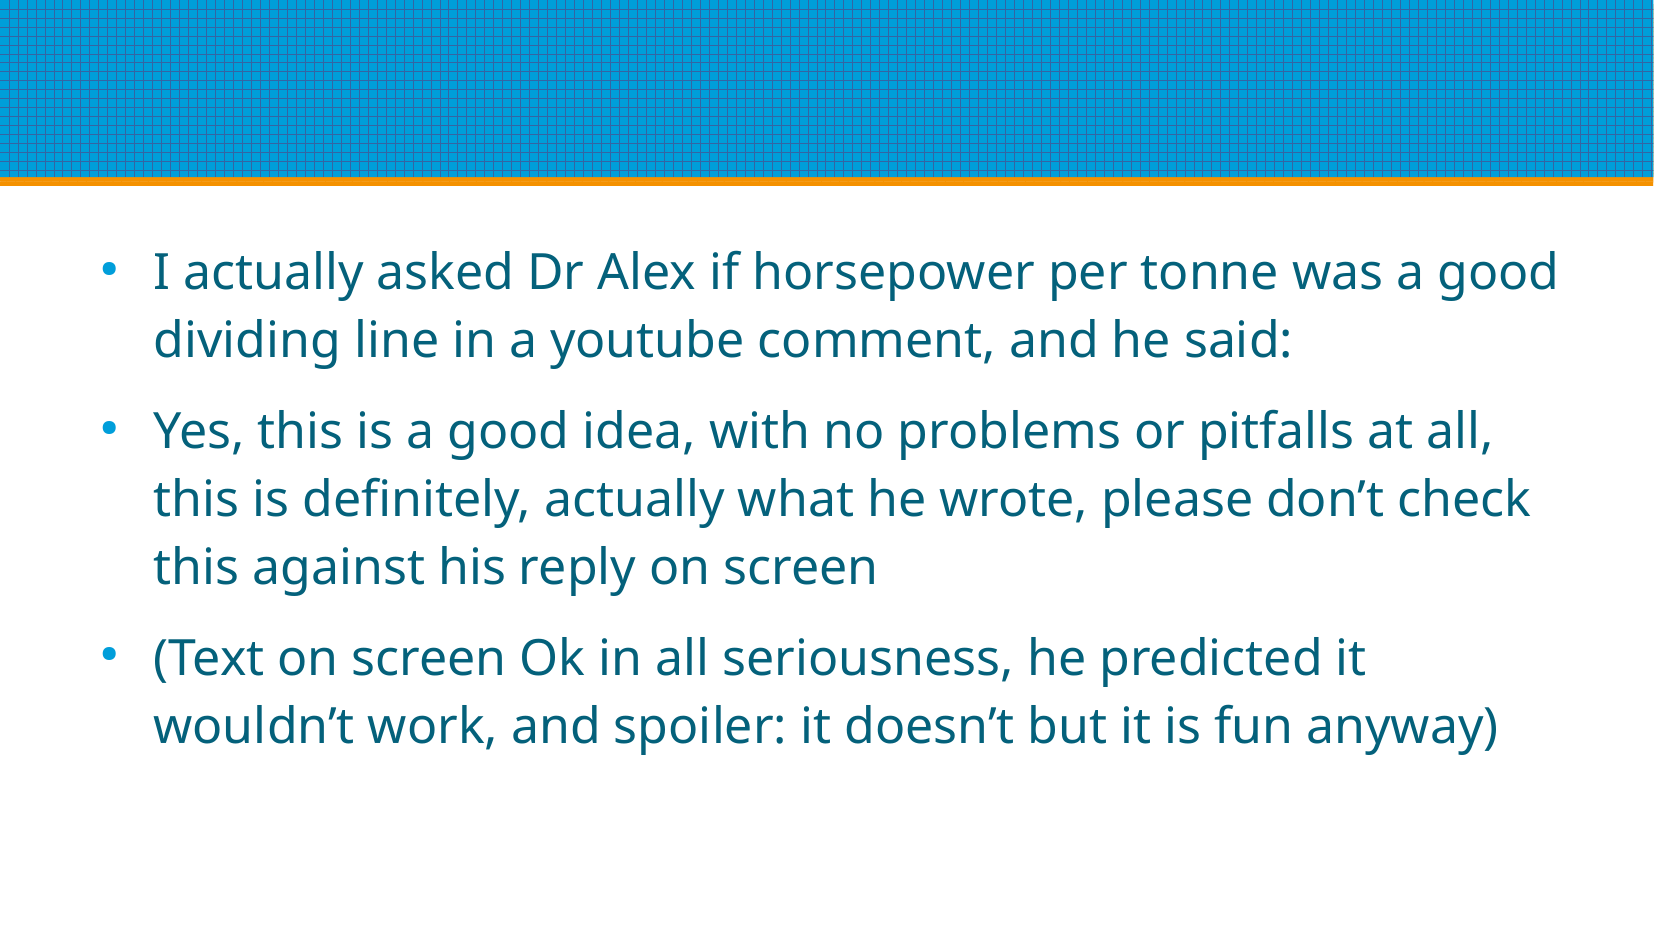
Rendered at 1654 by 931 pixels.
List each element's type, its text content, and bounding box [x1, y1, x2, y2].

list I actually asked Dr Alex if horsepower per tonne was a good dividing line in a youtube comment, and he said: Yes, this is a good idea, with no problems or pitfalls at all, this is definitely, actually what he wrote, please don’t check this against his reply on screen (Text on screen Ok in all seriousness, he predicted it wouldn’t work, and spoiler: it doesn’t but it is fun anyway) [82, 236, 1571, 813]
